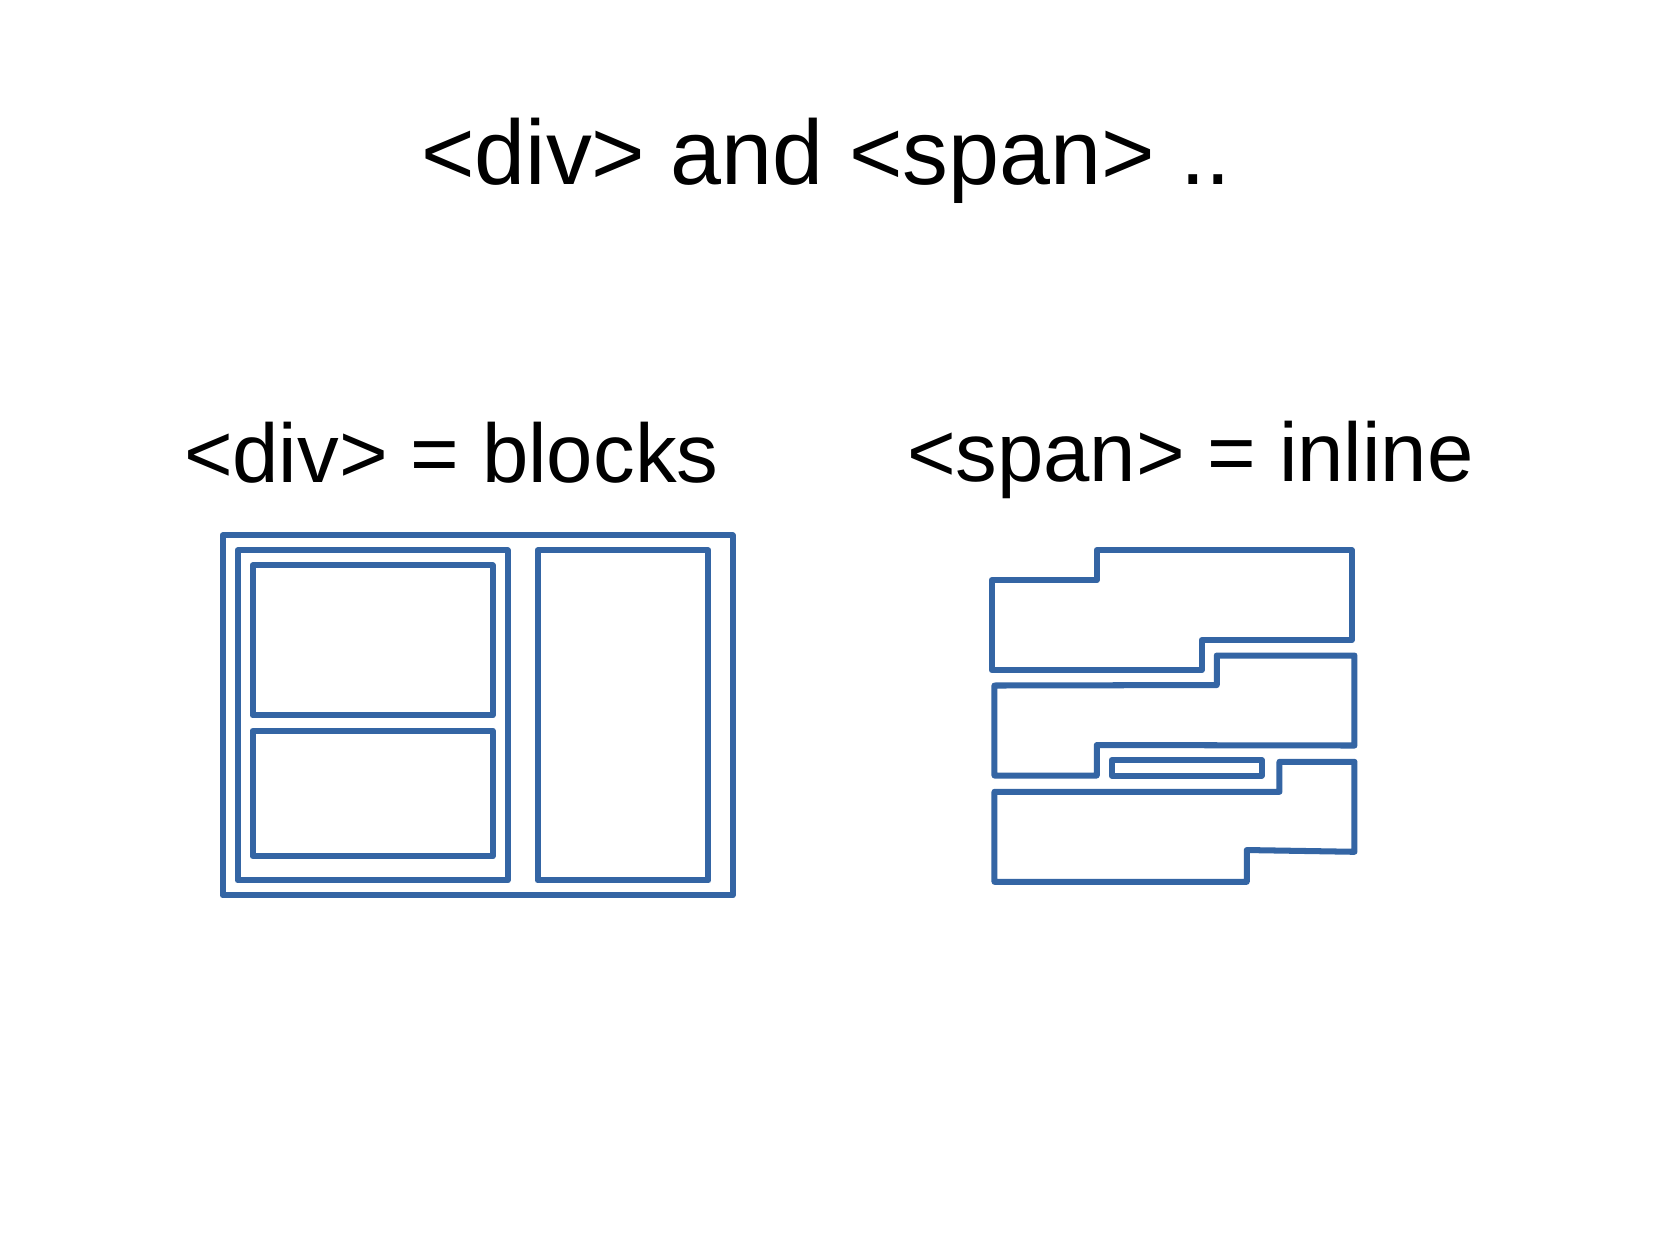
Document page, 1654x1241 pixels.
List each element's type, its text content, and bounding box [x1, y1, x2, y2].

text_box <span> = inline [892, 398, 1490, 507]
title <div> and <span> .. [82, 49, 1571, 257]
text_box <div> = blocks [169, 400, 734, 509]
